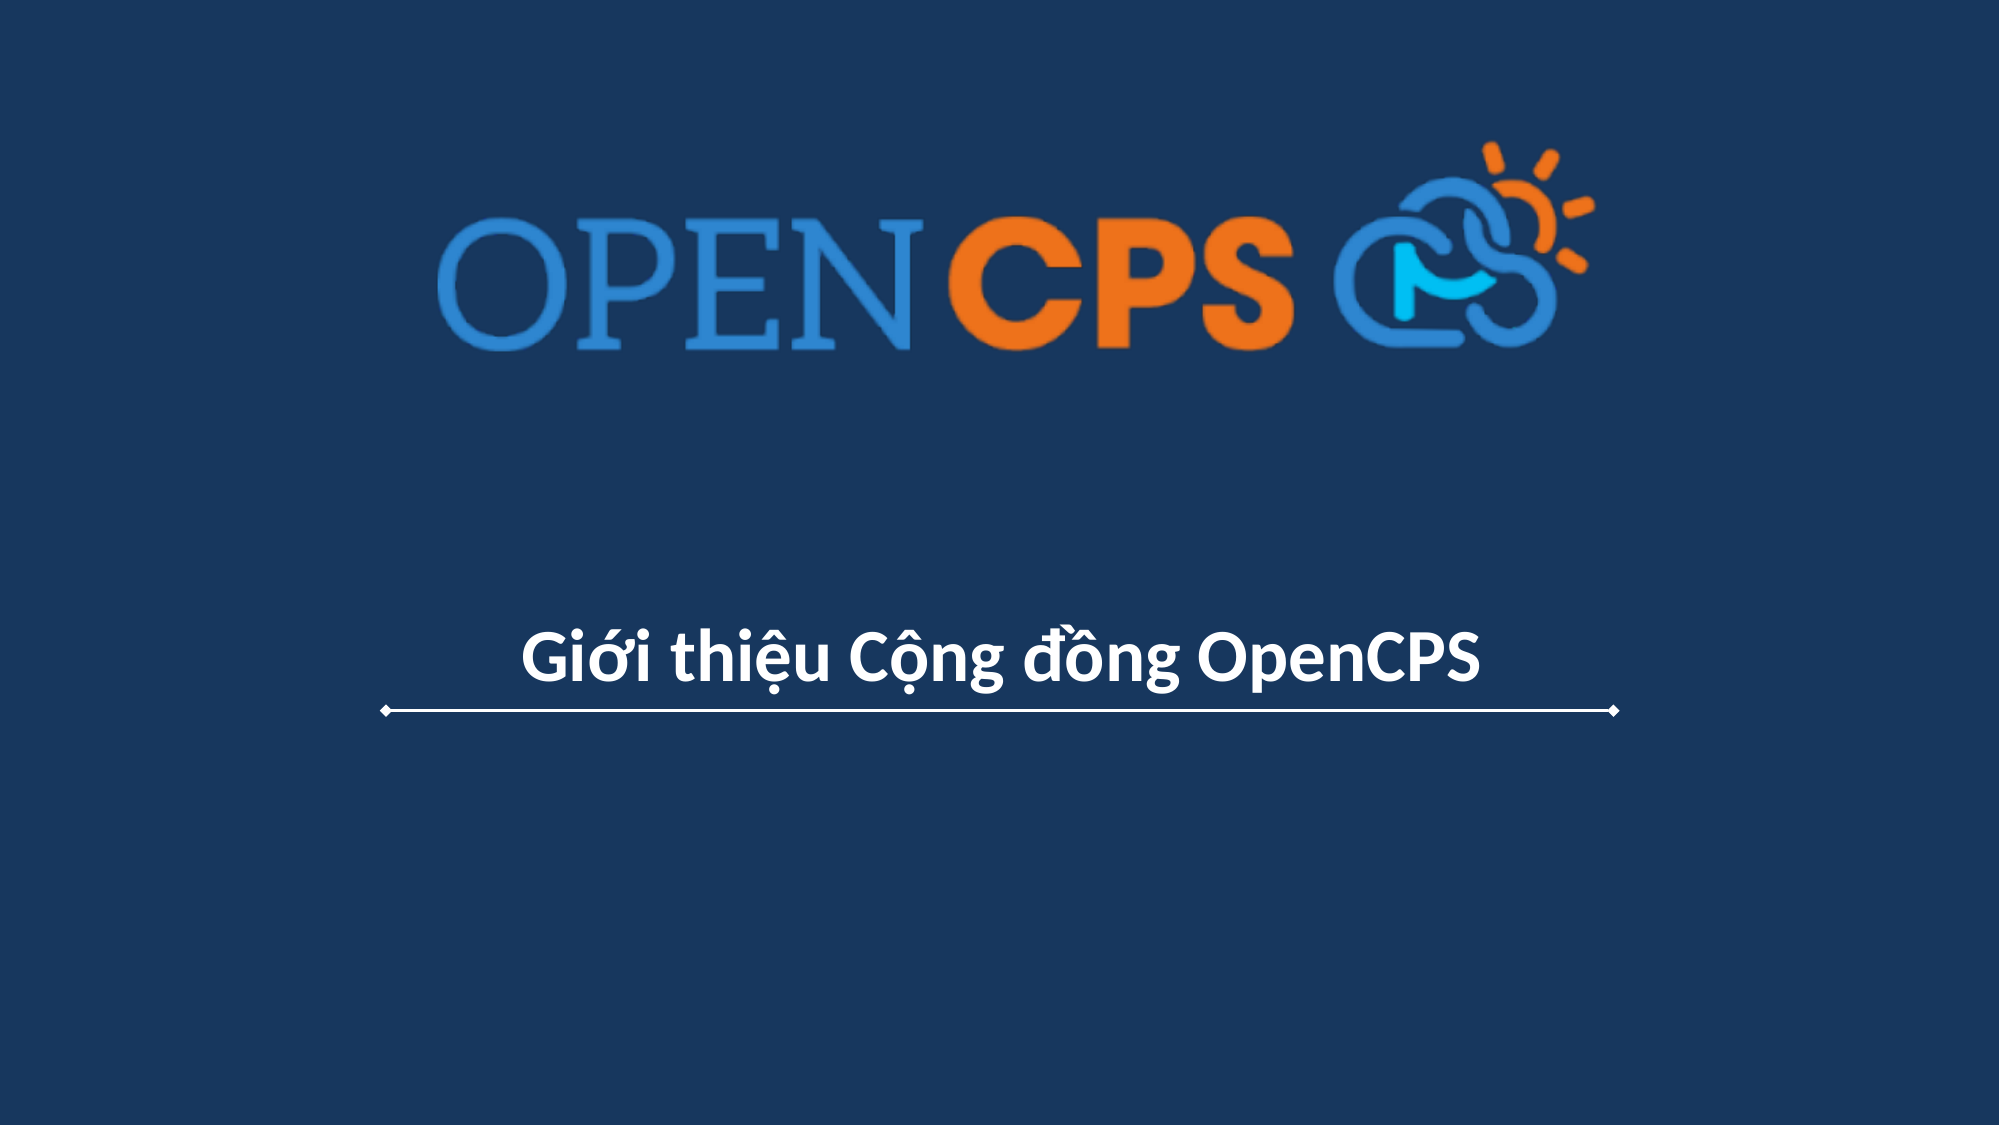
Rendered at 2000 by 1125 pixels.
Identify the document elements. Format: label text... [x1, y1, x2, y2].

text_box Giới thiệu Cộng đồng OpenCPS [506, 599, 1499, 705]
picture [416, 124, 1614, 383]
